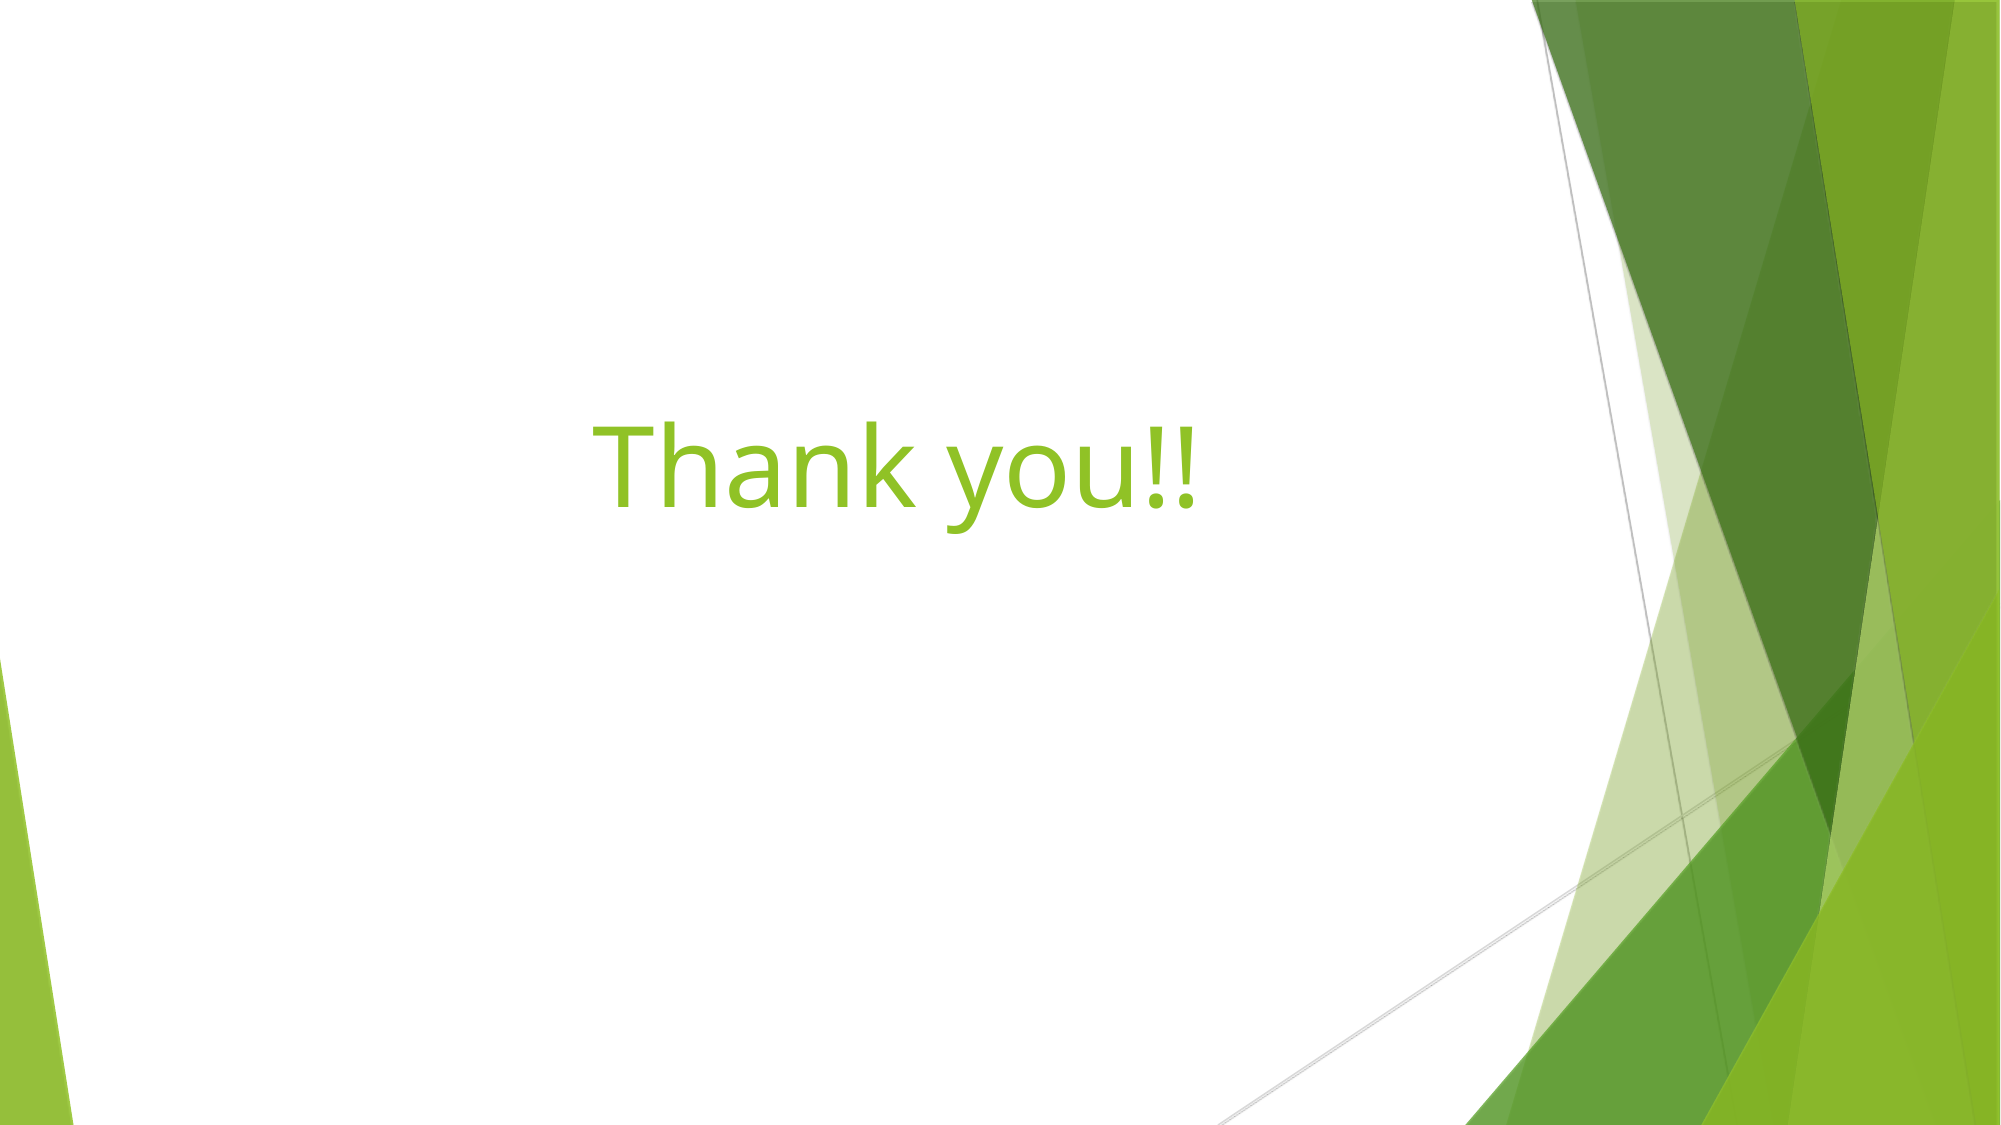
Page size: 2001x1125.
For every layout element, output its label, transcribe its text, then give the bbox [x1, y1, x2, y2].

title Thank you!! [577, 387, 1534, 687]
